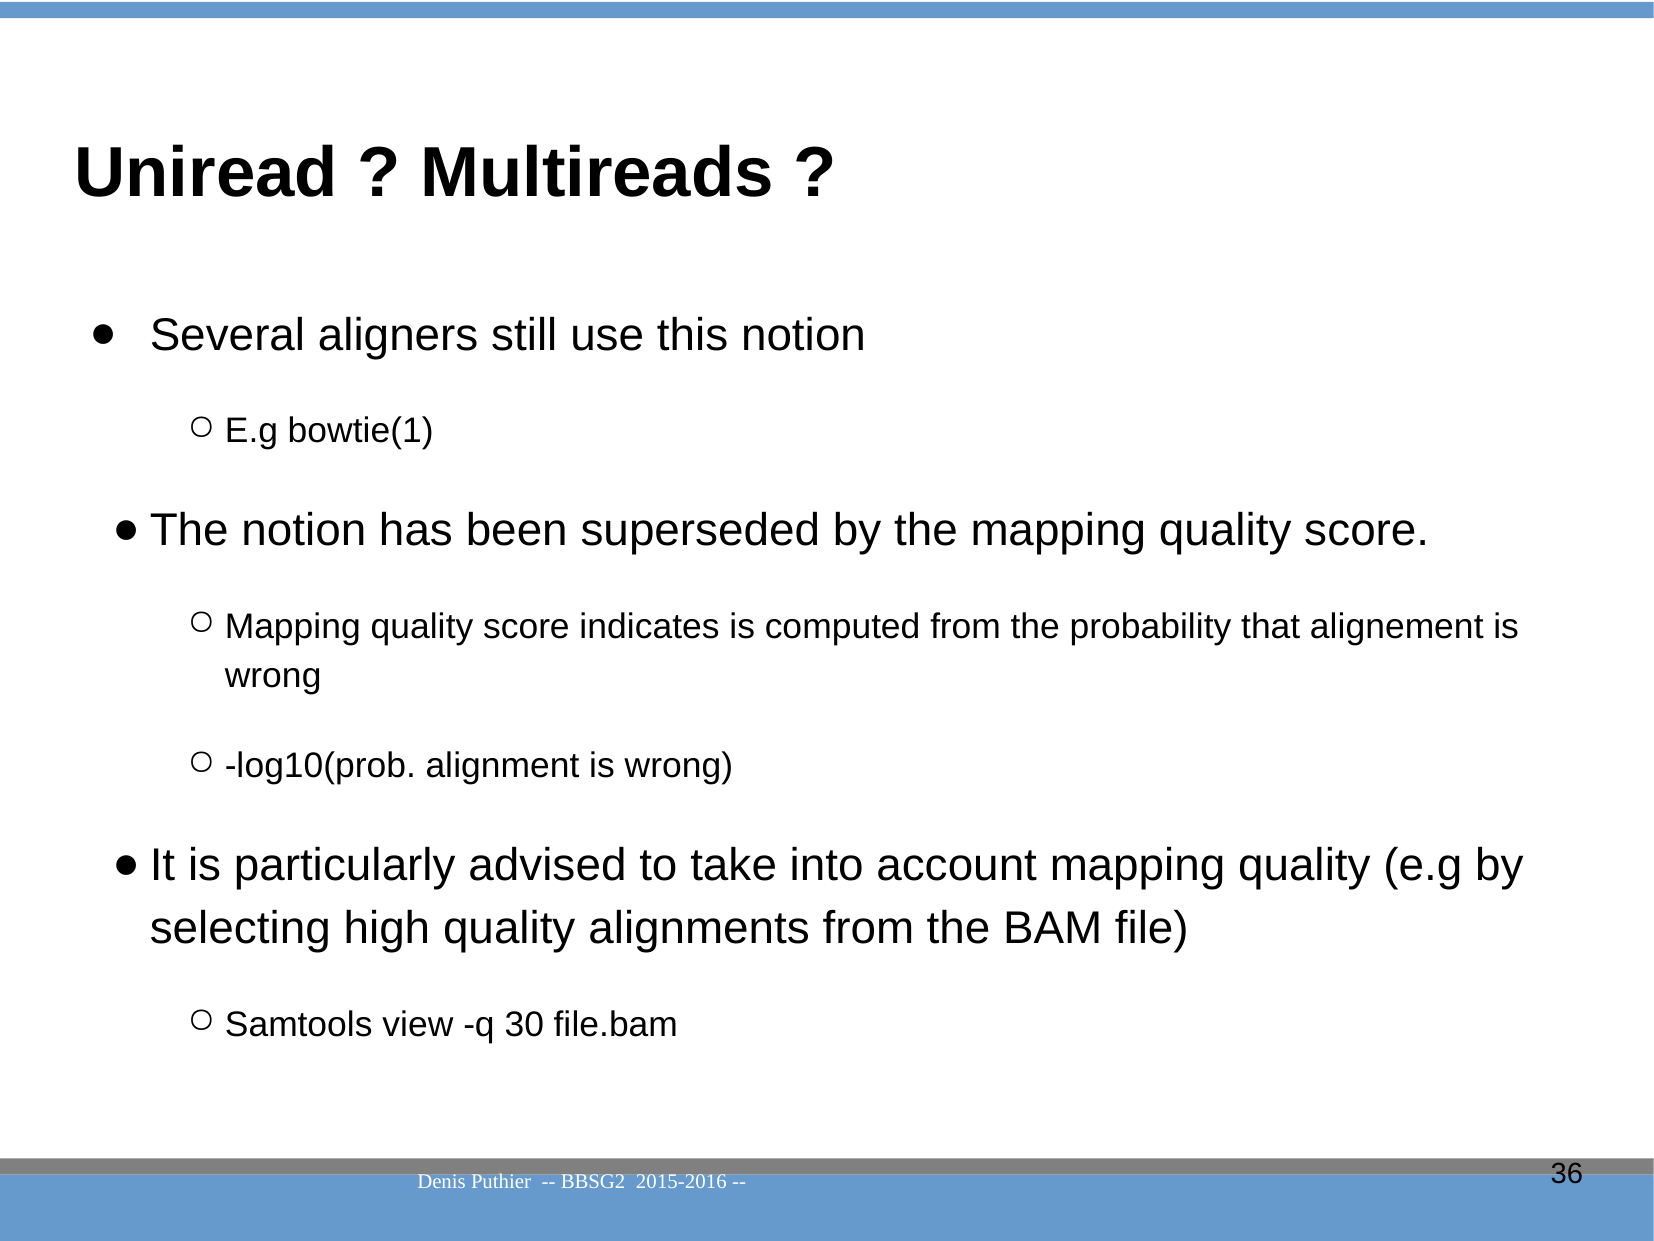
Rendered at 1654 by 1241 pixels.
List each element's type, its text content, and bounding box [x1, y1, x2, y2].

title Uniread ? Multireads ? [56, 107, 1598, 246]
text_box Several aligners still use this notion E.g bowtie(1) The notion has been superseded by the mapping quality score. Mapping quality score indicates is computed from the probability that alignement is wrong -log10(prob. alignment is wrong) It is particularly advised to take into account mapping quality (e.g by selecting high quality alignments from the BAM file) Samtools view -q 30 file.bam [56, 277, 1598, 1102]
text_box <number> [1532, 1124, 1632, 1220]
